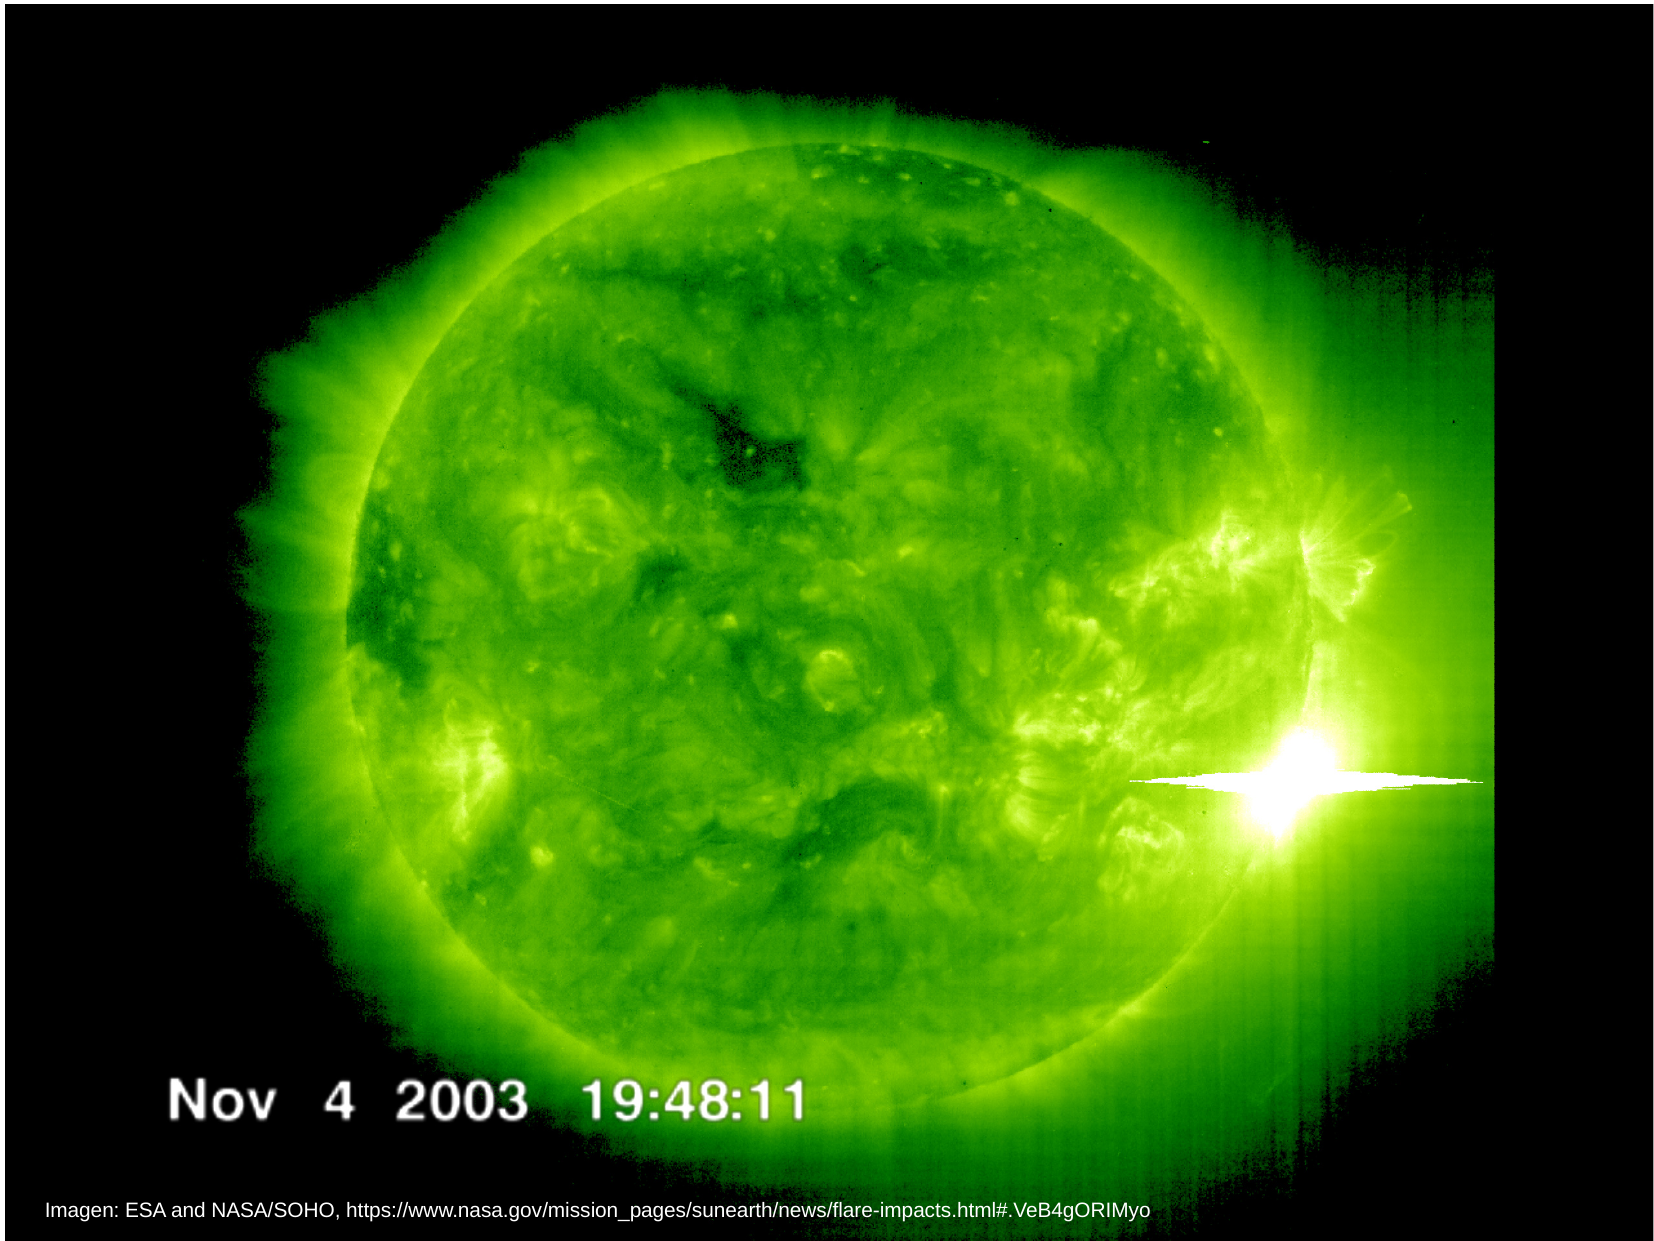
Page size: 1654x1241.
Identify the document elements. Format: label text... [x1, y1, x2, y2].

text_box Imagen: ESA and NASA/SOHO, https://www.nasa.gov/mission_pages/sunearth/news/flare-impacts.html#.VeB4gORIMyo [30, 1191, 1321, 1231]
picture [5, 4, 1654, 1241]
